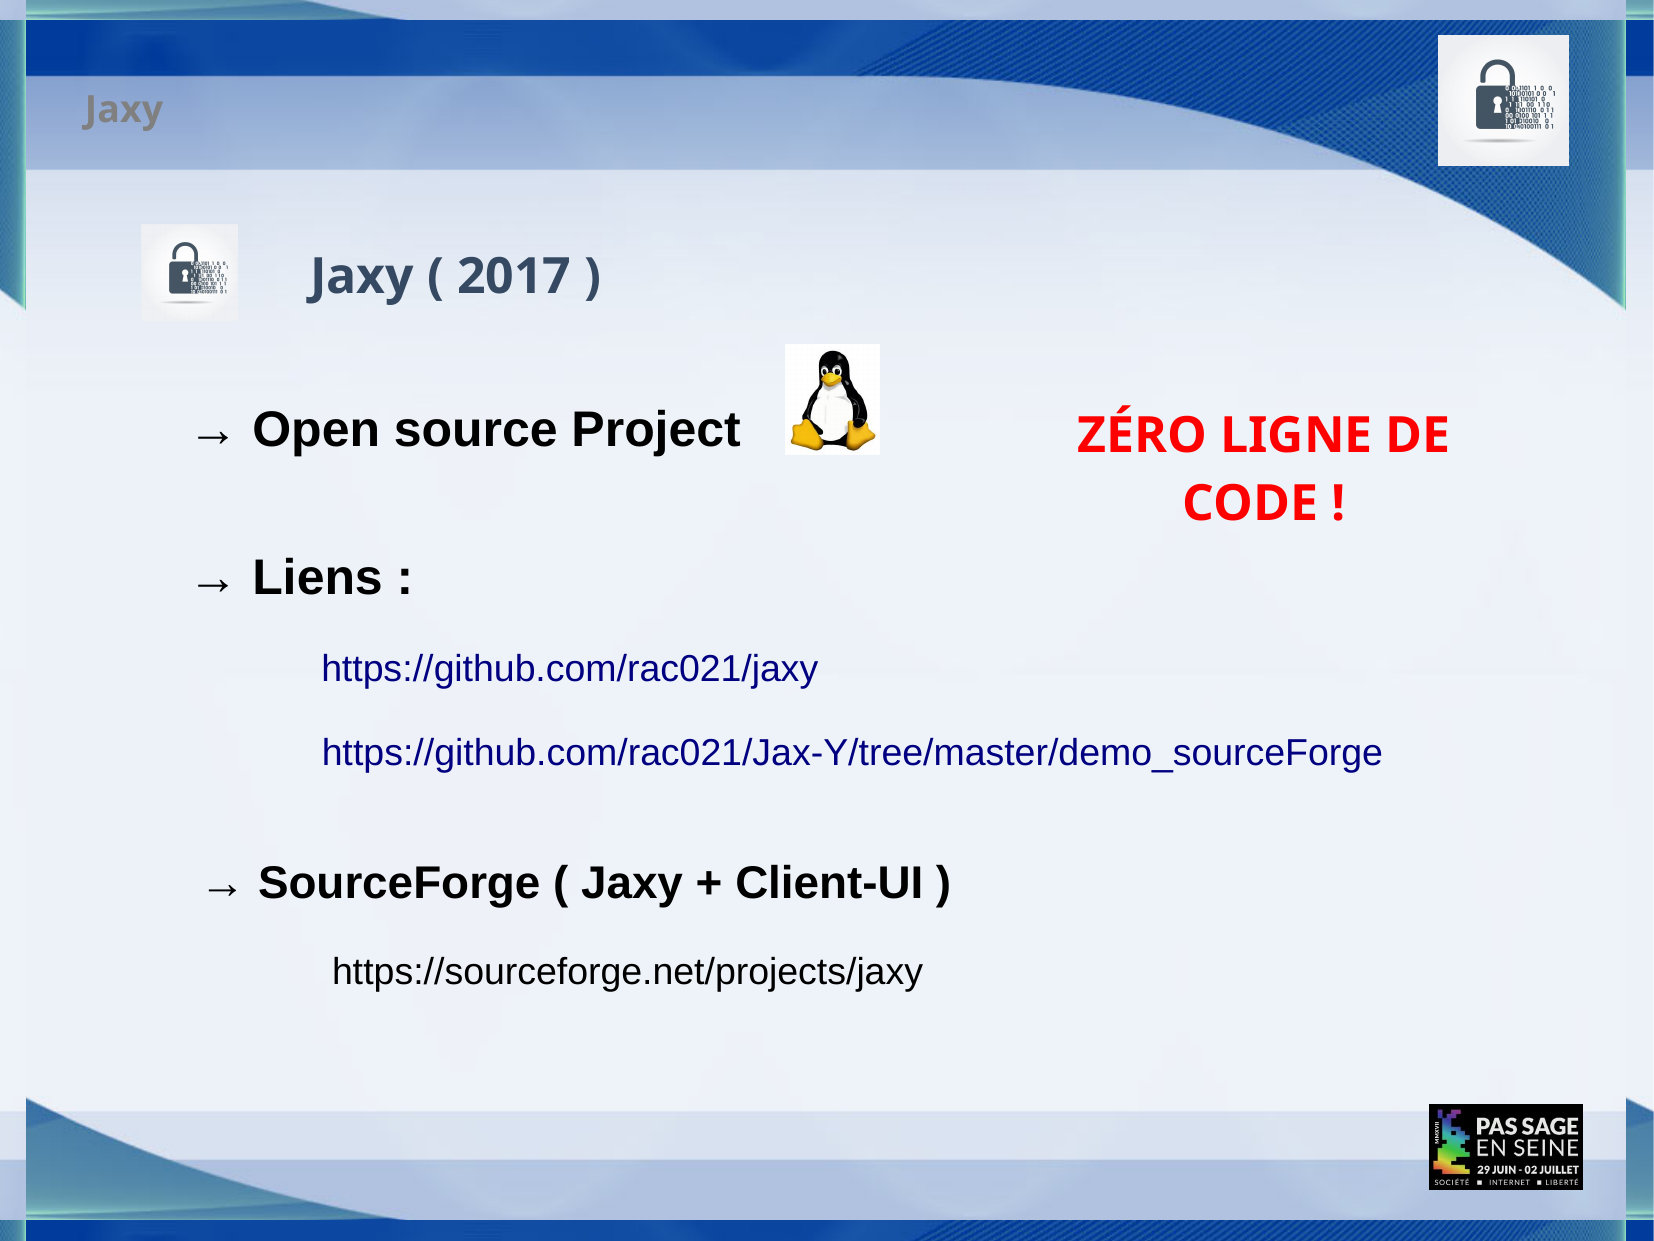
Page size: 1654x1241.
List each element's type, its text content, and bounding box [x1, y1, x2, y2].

title Jaxy ( 2017 ) [238, 241, 698, 308]
text_box → Open source Project → Liens : https://github.com/rac021/jaxy https://github.com/rac021/Jax-Y/tree/master/demo_sourceForge → SourceForge ( Jaxy + Client-UI ) https://sourceforge.net/projects/jaxy [159, 344, 1495, 1081]
title Jaxy [11, 86, 237, 131]
picture [0, 0, 1654, 1241]
title ZÉRO LIGNE DE CODE ! [1022, 385, 1506, 550]
